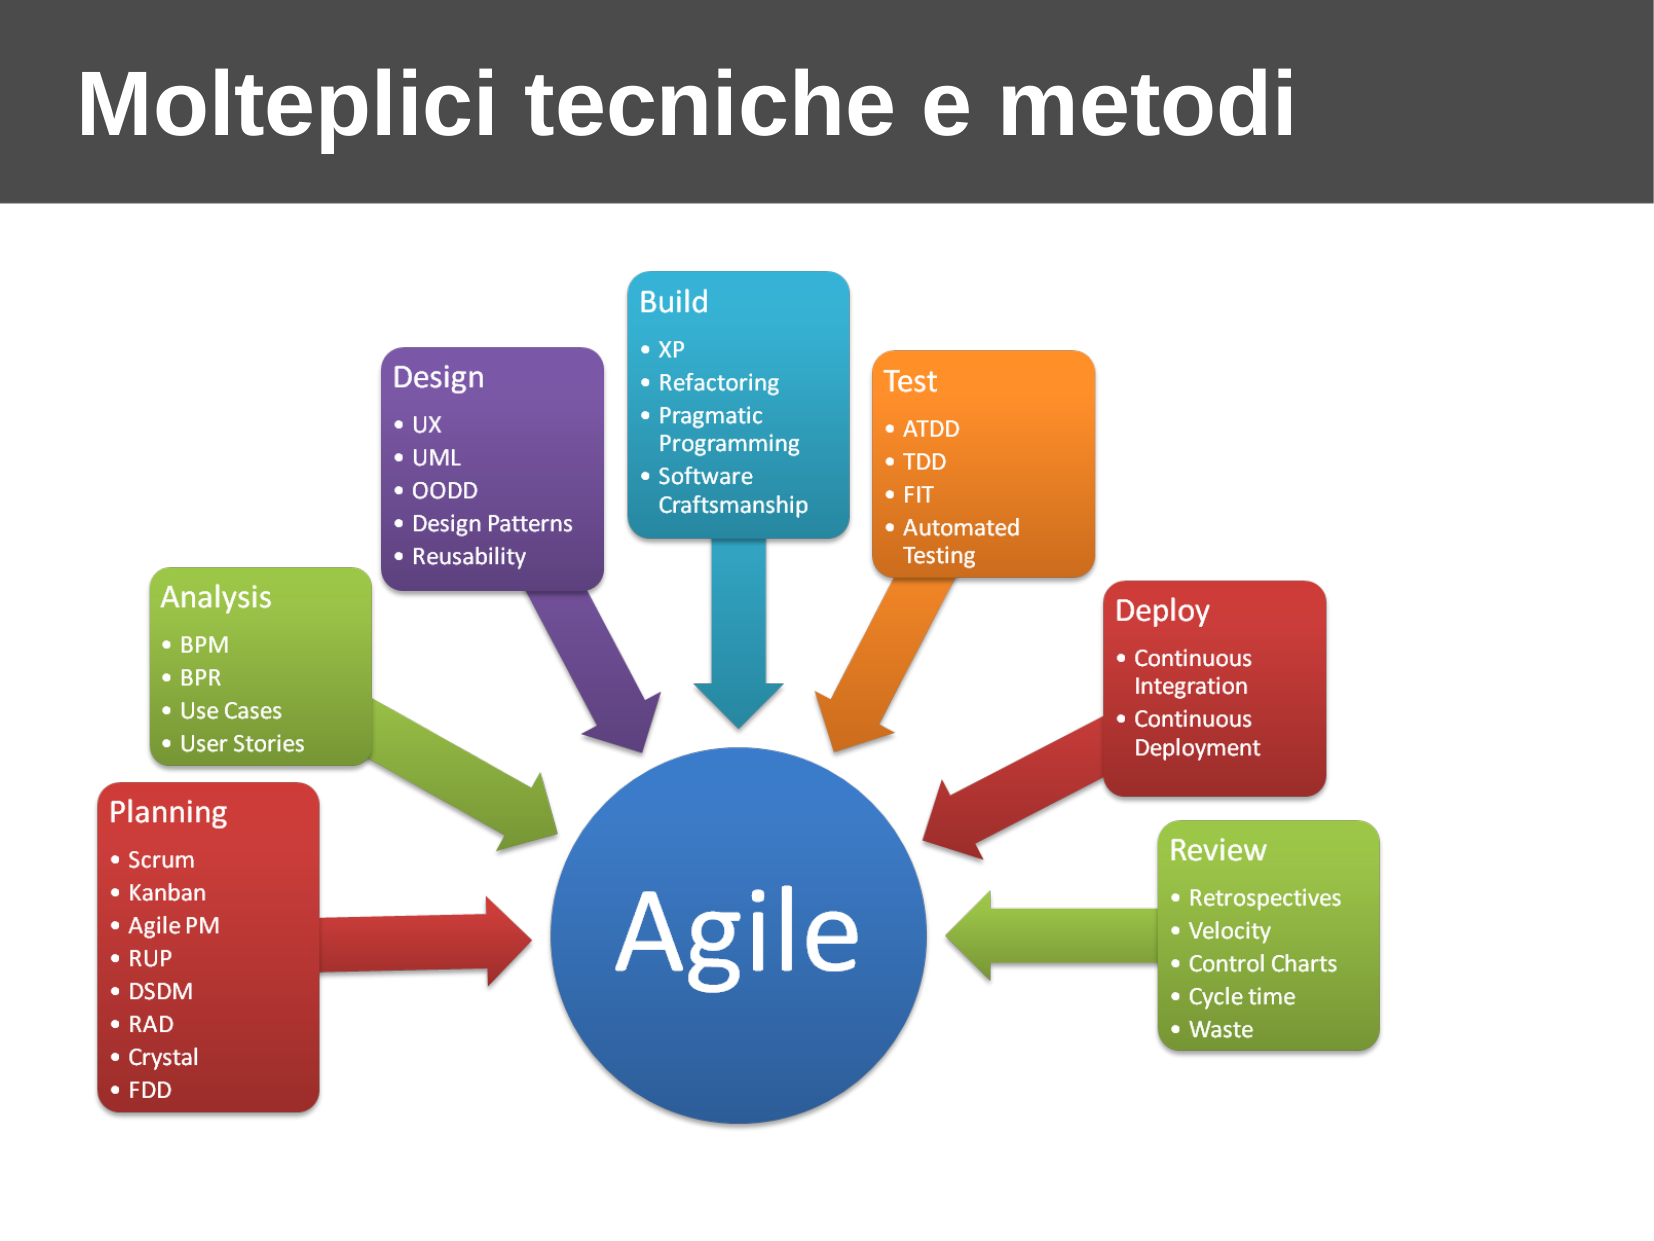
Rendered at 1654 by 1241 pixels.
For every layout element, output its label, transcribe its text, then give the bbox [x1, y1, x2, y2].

picture [0, 0, 1654, 1241]
title Molteplici tecniche e metodi [76, 0, 1565, 208]
